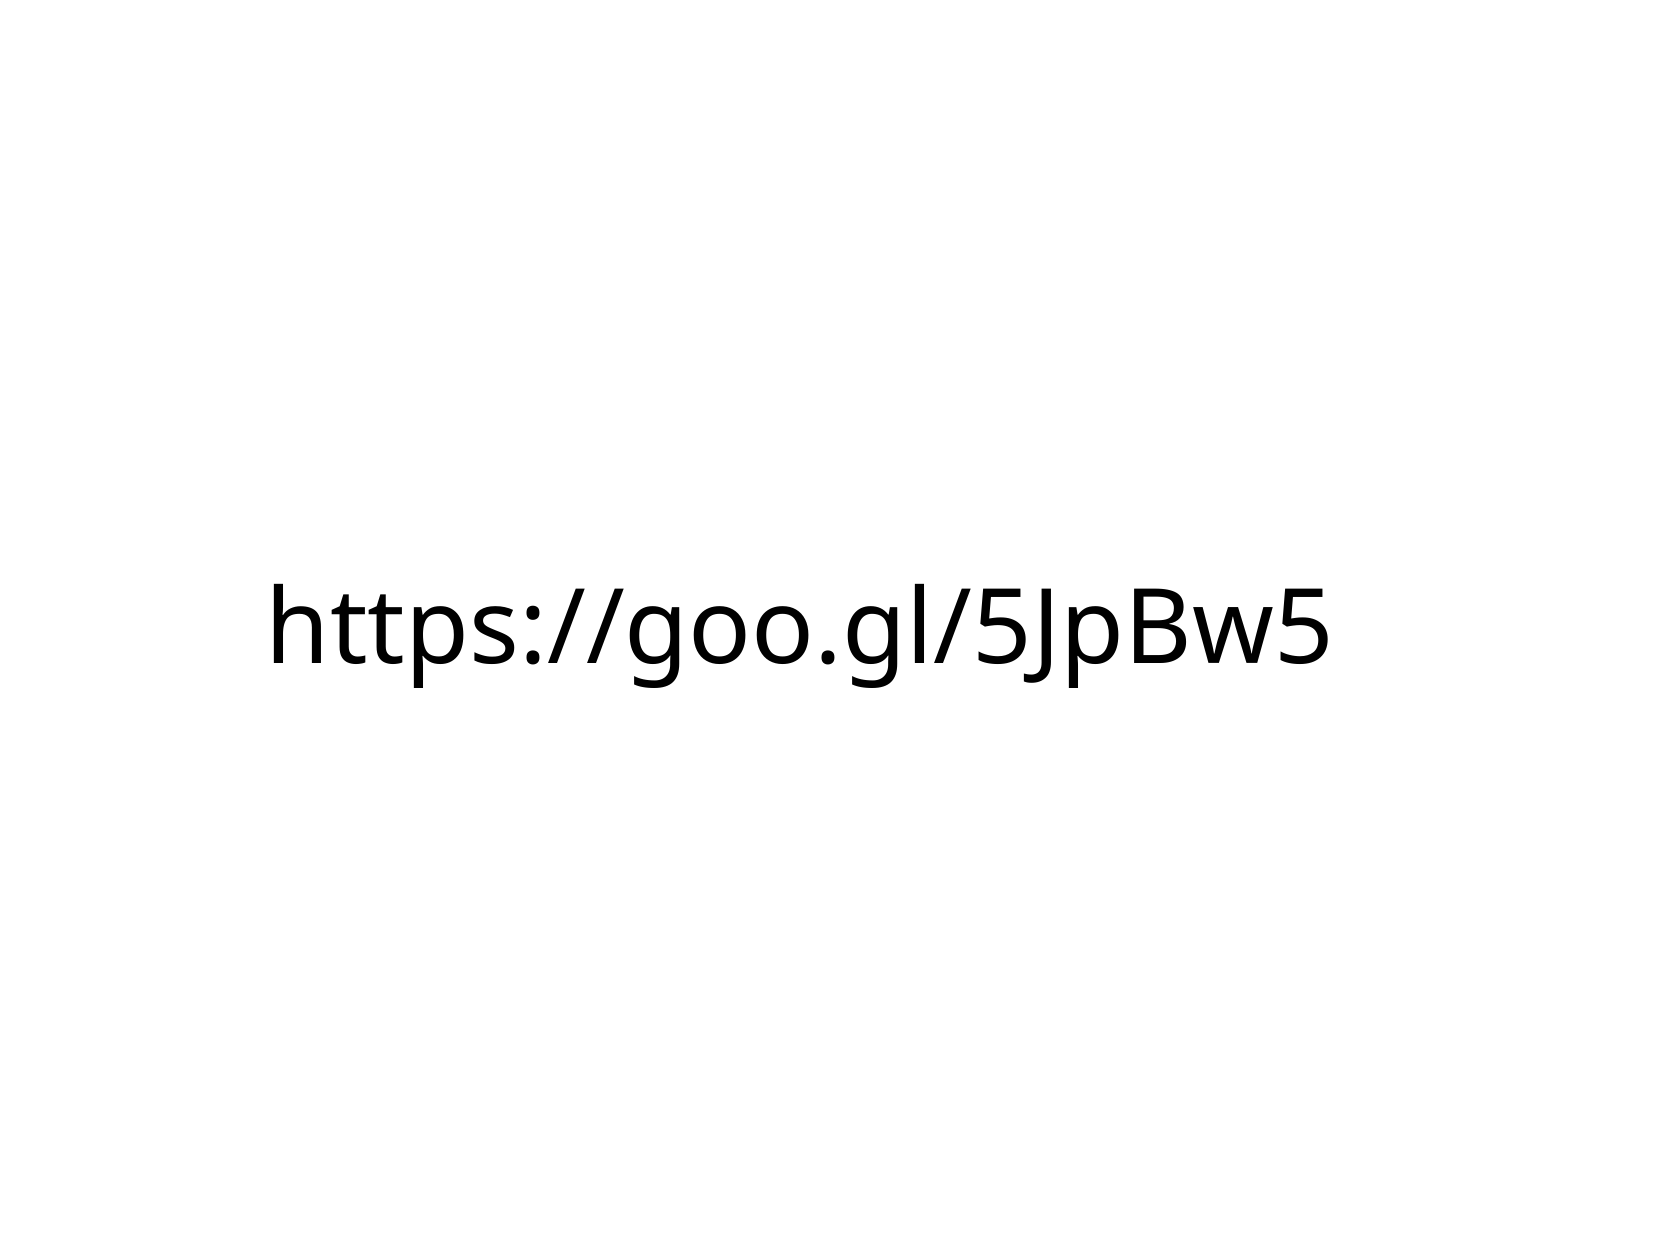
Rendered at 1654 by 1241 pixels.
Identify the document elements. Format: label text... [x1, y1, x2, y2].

text_box https://goo.gl/5JpBw5 [250, 544, 1403, 696]
